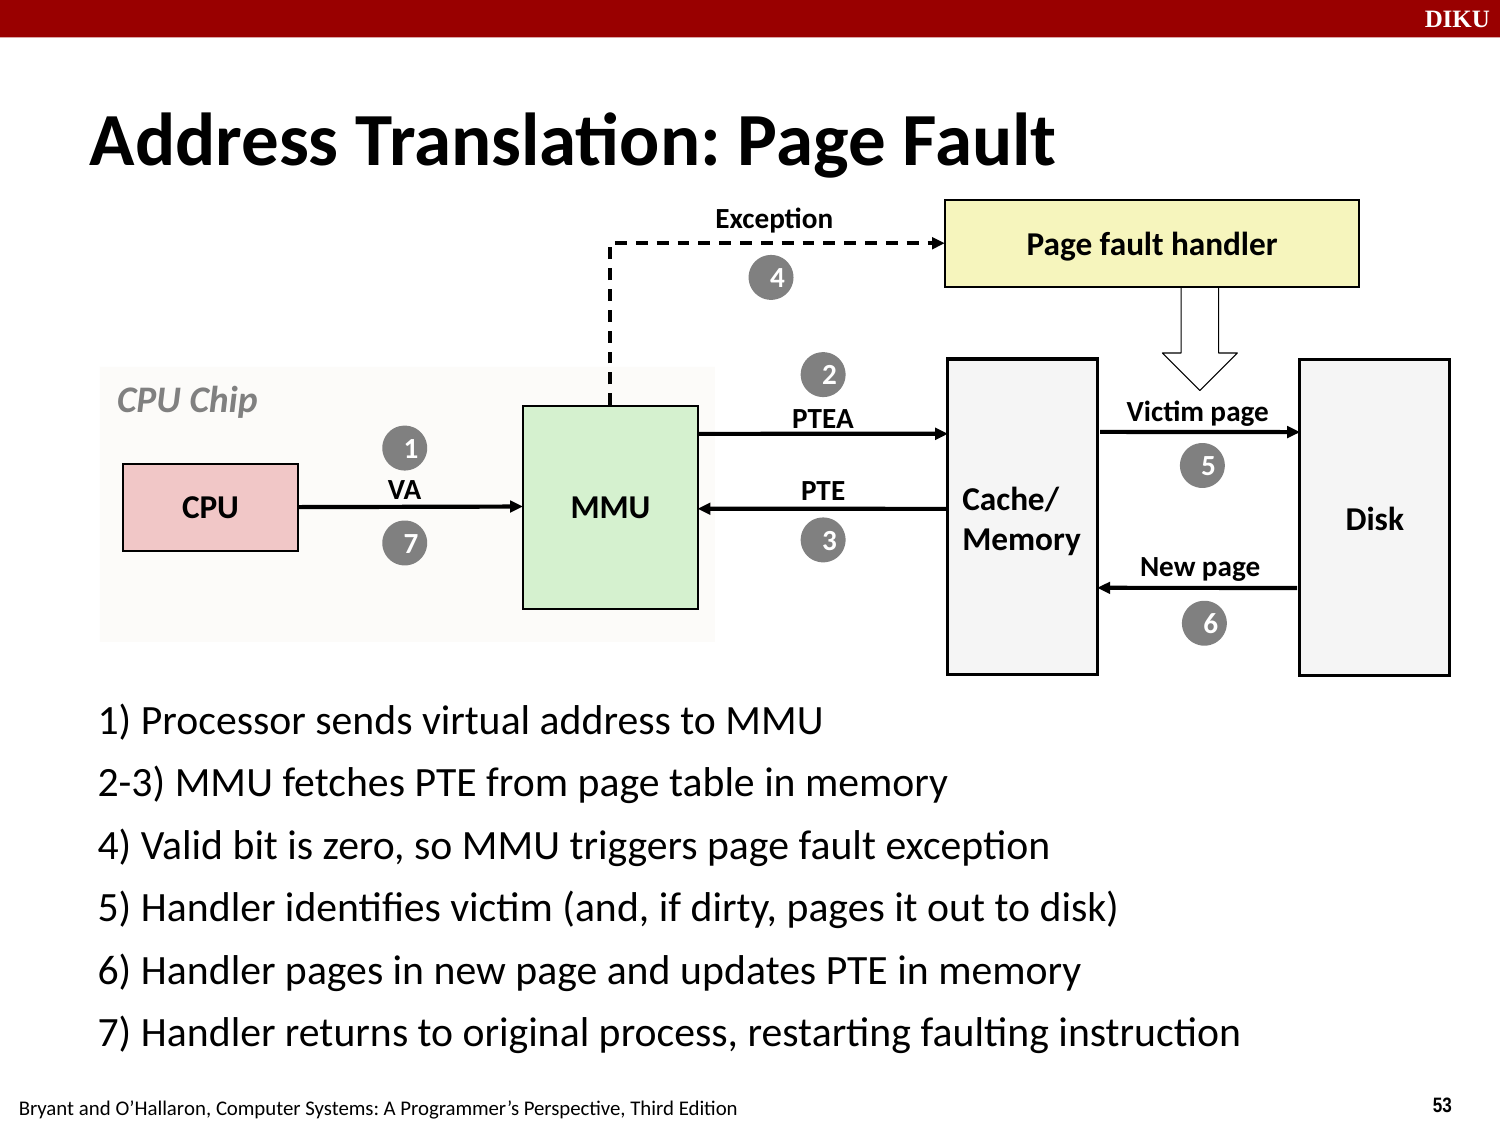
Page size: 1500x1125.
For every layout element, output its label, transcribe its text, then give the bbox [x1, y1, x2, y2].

text_box New page [1125, 541, 1276, 592]
text_box CPU Chip [102, 367, 273, 428]
text_box 7 [382, 520, 428, 566]
text_box 5 [1179, 443, 1225, 488]
text_box 2 [800, 352, 846, 398]
text_box PTEA [777, 436, 869, 443]
text_box PTE [786, 511, 860, 516]
text_box 1) Processor sends virtual address to MMU 2-3) MMU fetches PTE from page table in memory 4) Valid bit is zero, so MMU triggers page fault exception 5) Handler identifies victim (and, if dirty, pages it out to disk) 6) Handler pages in new page and updates PTE in memory 7) Handler returns to original process, restarting faulting instruction [82, 697, 1395, 1035]
text_box 6 [1181, 600, 1227, 646]
text_box VA [373, 464, 437, 515]
text_box [698, 436, 715, 508]
text_box 3 [800, 517, 846, 563]
text_box [99, 366, 715, 642]
text_box Victim page [1111, 386, 1284, 437]
text_box Page fault handler [944, 199, 1360, 288]
text_box Address Translation: Page Fault [74, 71, 1500, 200]
text_box PTE [786, 465, 860, 506]
text_box PTEA [777, 392, 869, 431]
text_box CPU [123, 463, 298, 551]
text_box 4 [748, 254, 794, 300]
text_box MMU [523, 405, 698, 609]
text_box Exception [700, 193, 849, 244]
text_box 1 [382, 425, 428, 471]
text_box Disk [1299, 359, 1450, 676]
text_box Cache/ Memory [947, 358, 1098, 675]
